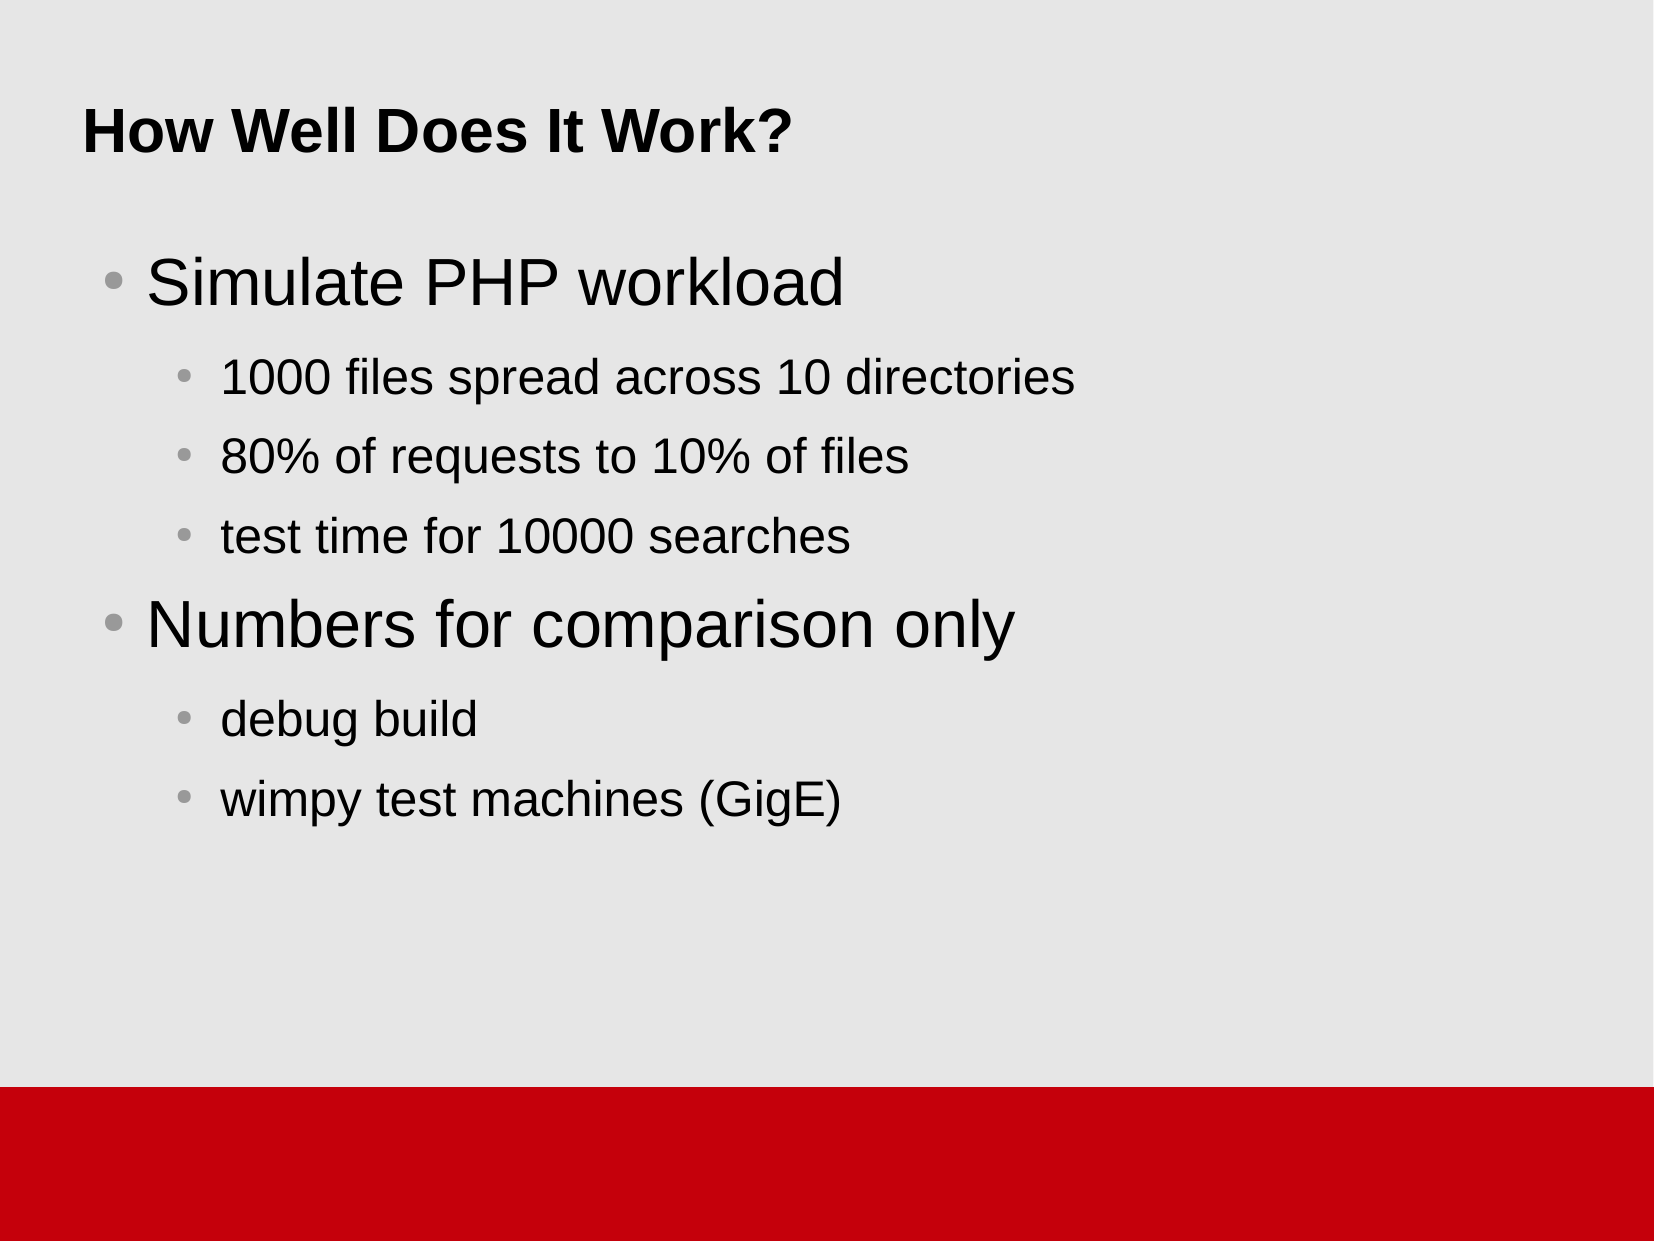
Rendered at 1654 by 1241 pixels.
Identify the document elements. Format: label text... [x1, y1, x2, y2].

list Simulate PHP workload 1000 files spread across 10 directories 80% of requests to 10% of files test time for 10000 searches Numbers for comparison only debug build wimpy test machines (GigE) [86, 244, 1576, 1039]
title How Well Does It Work? [82, 37, 1571, 226]
